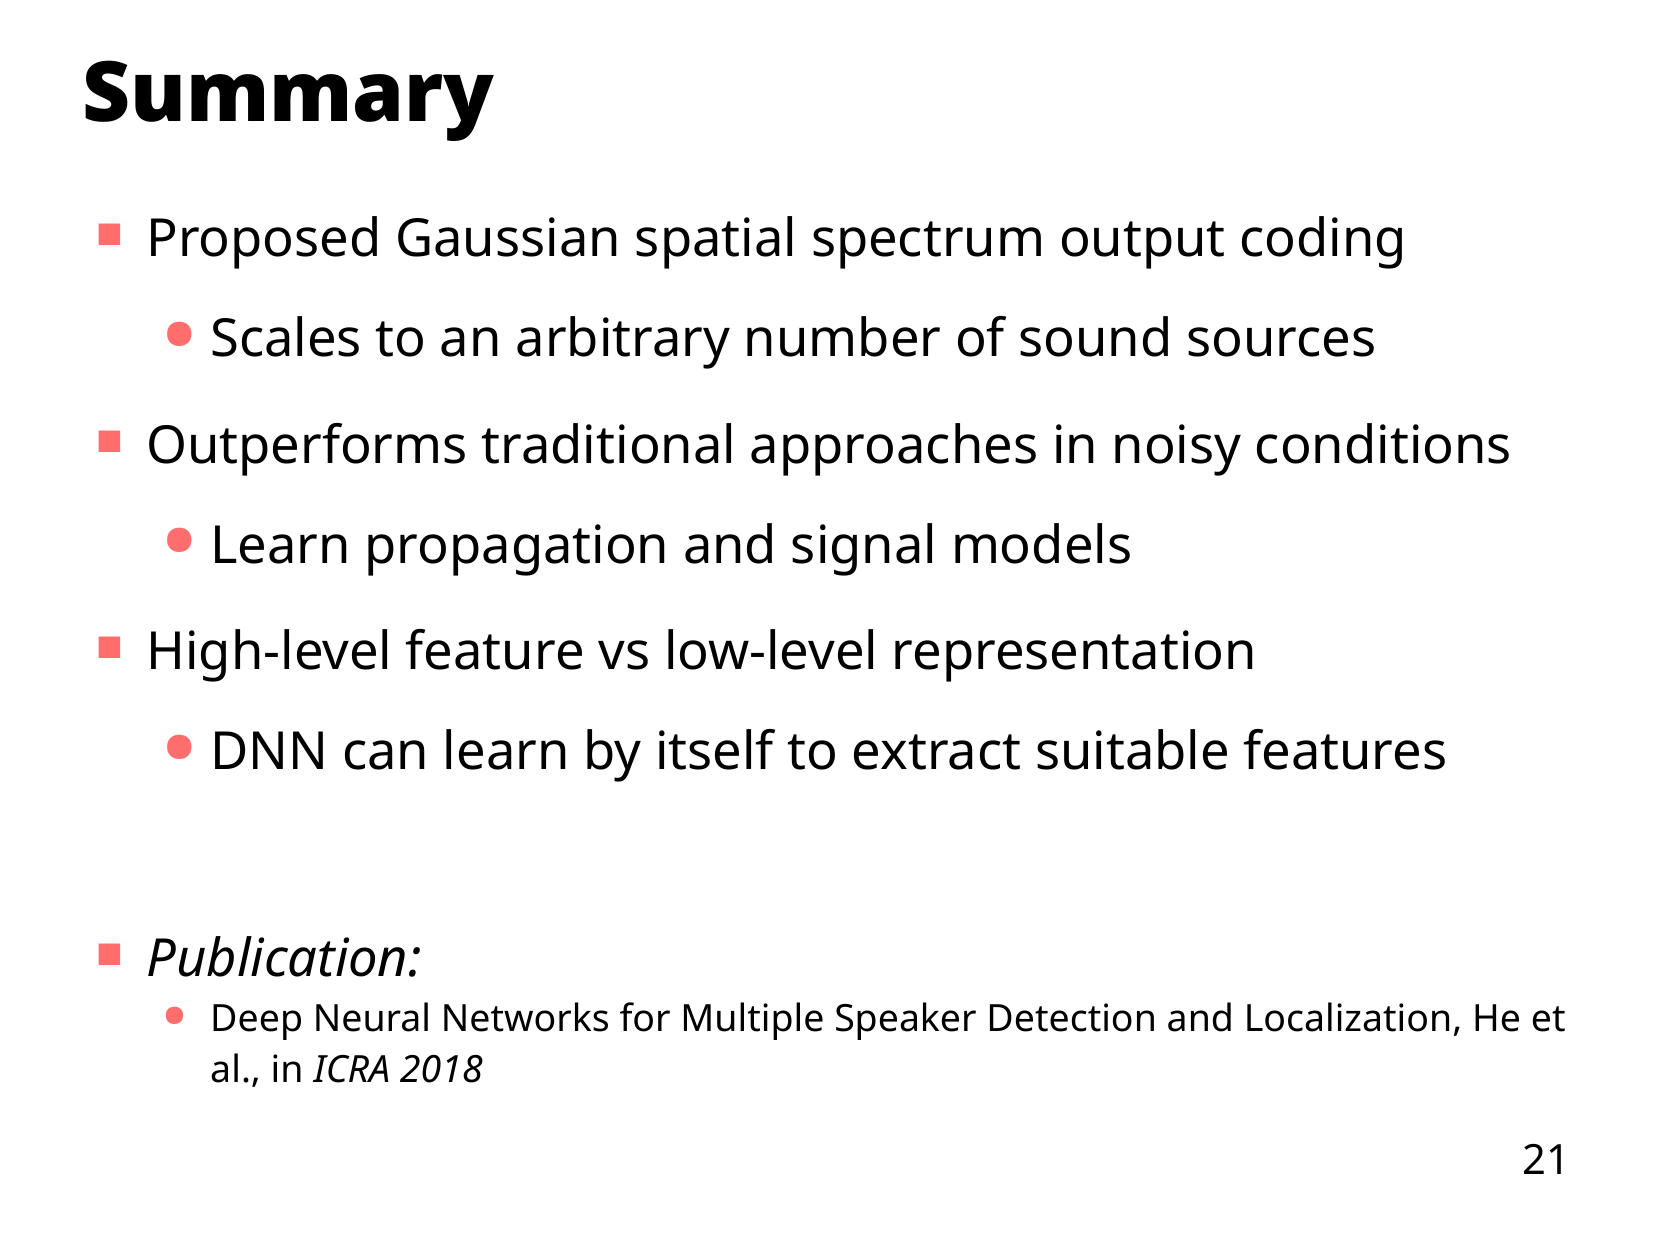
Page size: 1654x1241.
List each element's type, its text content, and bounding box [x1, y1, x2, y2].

title Summary [82, 37, 1571, 143]
list Proposed Gaussian spatial spectrum output coding Scales to an arbitrary number of sound sources Outperforms traditional approaches in noisy conditions Learn propagation and signal models High-level feature vs low-level representation DNN can learn by itself to extract suitable features Publication: Deep Neural Networks for Multiple Speaker Detection and Localization, He et al., in ICRA 2018 [82, 200, 1571, 1111]
